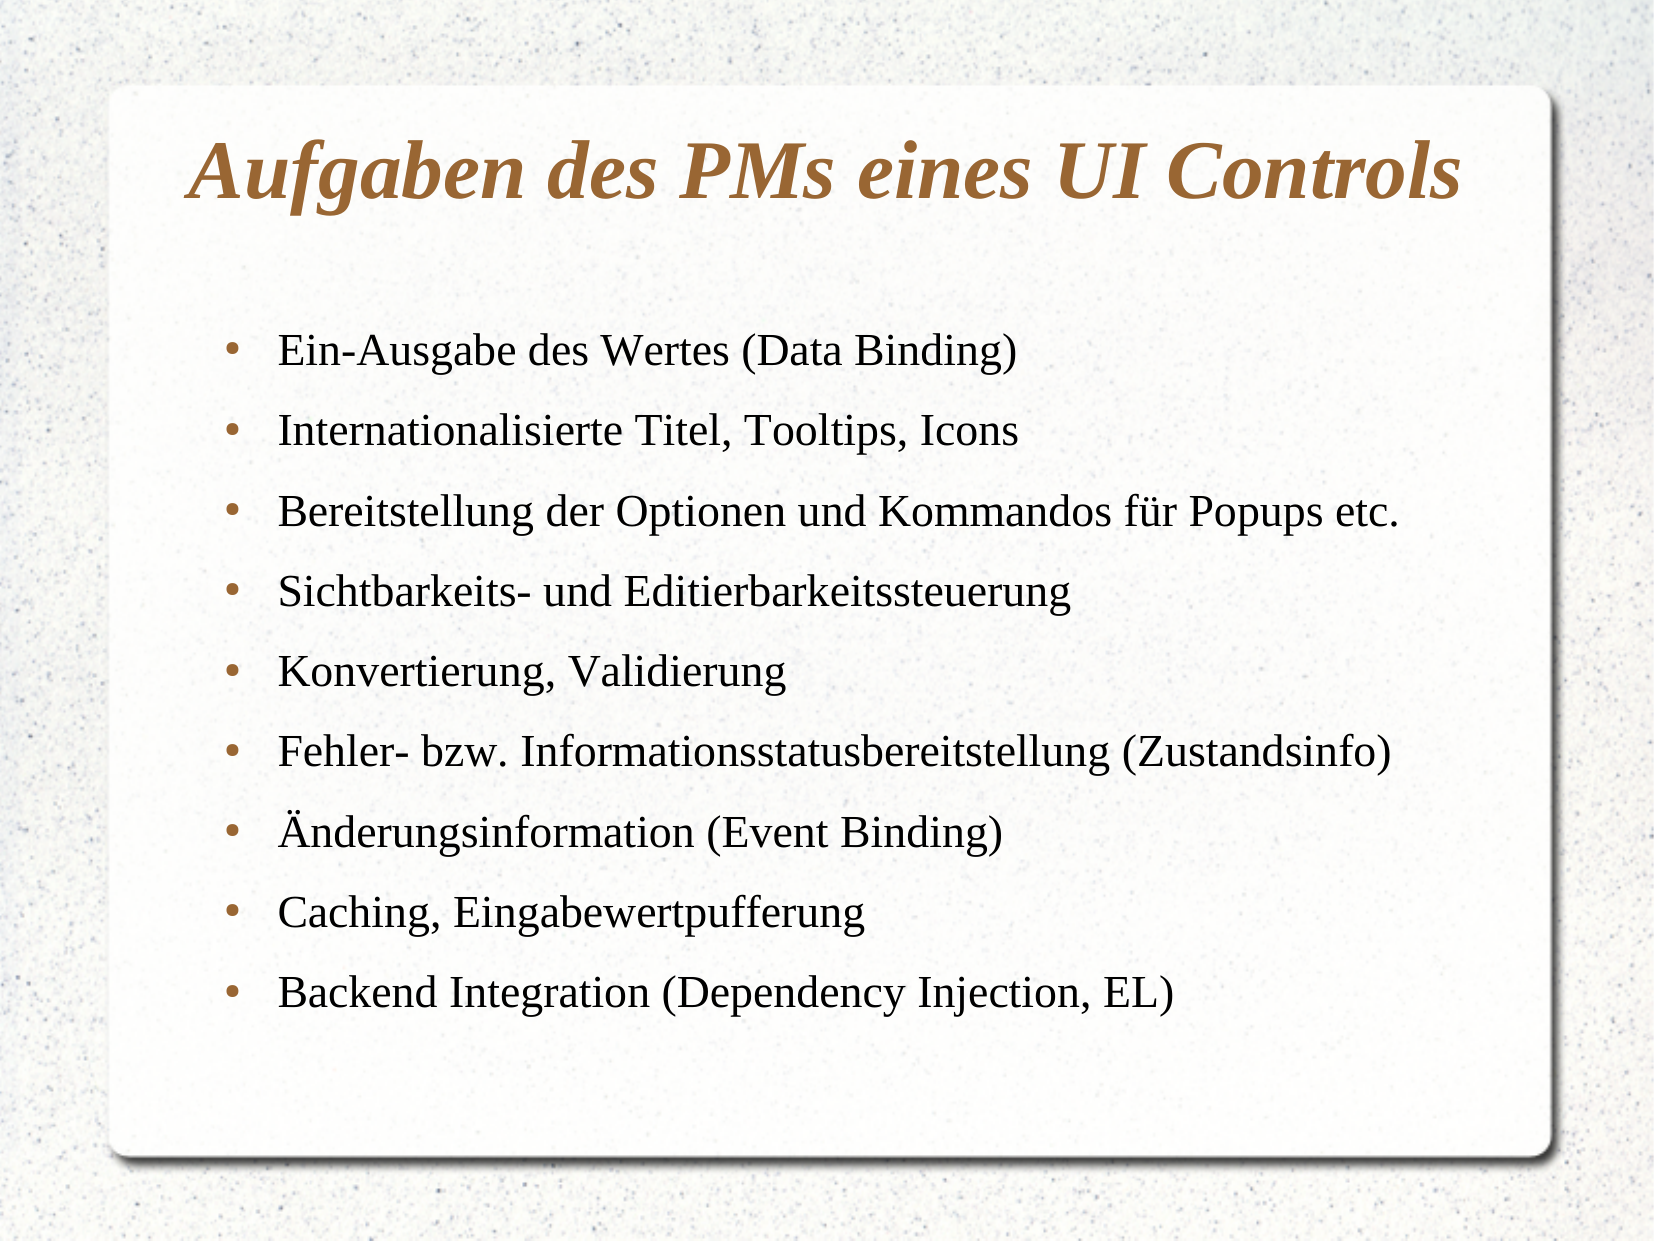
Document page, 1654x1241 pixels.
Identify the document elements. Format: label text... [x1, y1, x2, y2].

picture [0, 0, 1654, 1241]
list Ein-Ausgabe des Wertes (Data Binding) Internationalisierte Titel, Tooltips, Icons Bereitstellung der Optionen und Kommandos für Popups etc. Sichtbarkeits- und Editierbarkeitssteuerung Konvertierung, Validierung Fehler- bzw. Informationsstatusbereitstellung (Zustandsinfo) Änderungsinformation (Event Binding) Caching, Eingabewertpufferung Backend Integration (Dependency Injection, EL) [206, 324, 1506, 1021]
title Aufgaben des PMs eines UI Controls [118, 104, 1536, 237]
